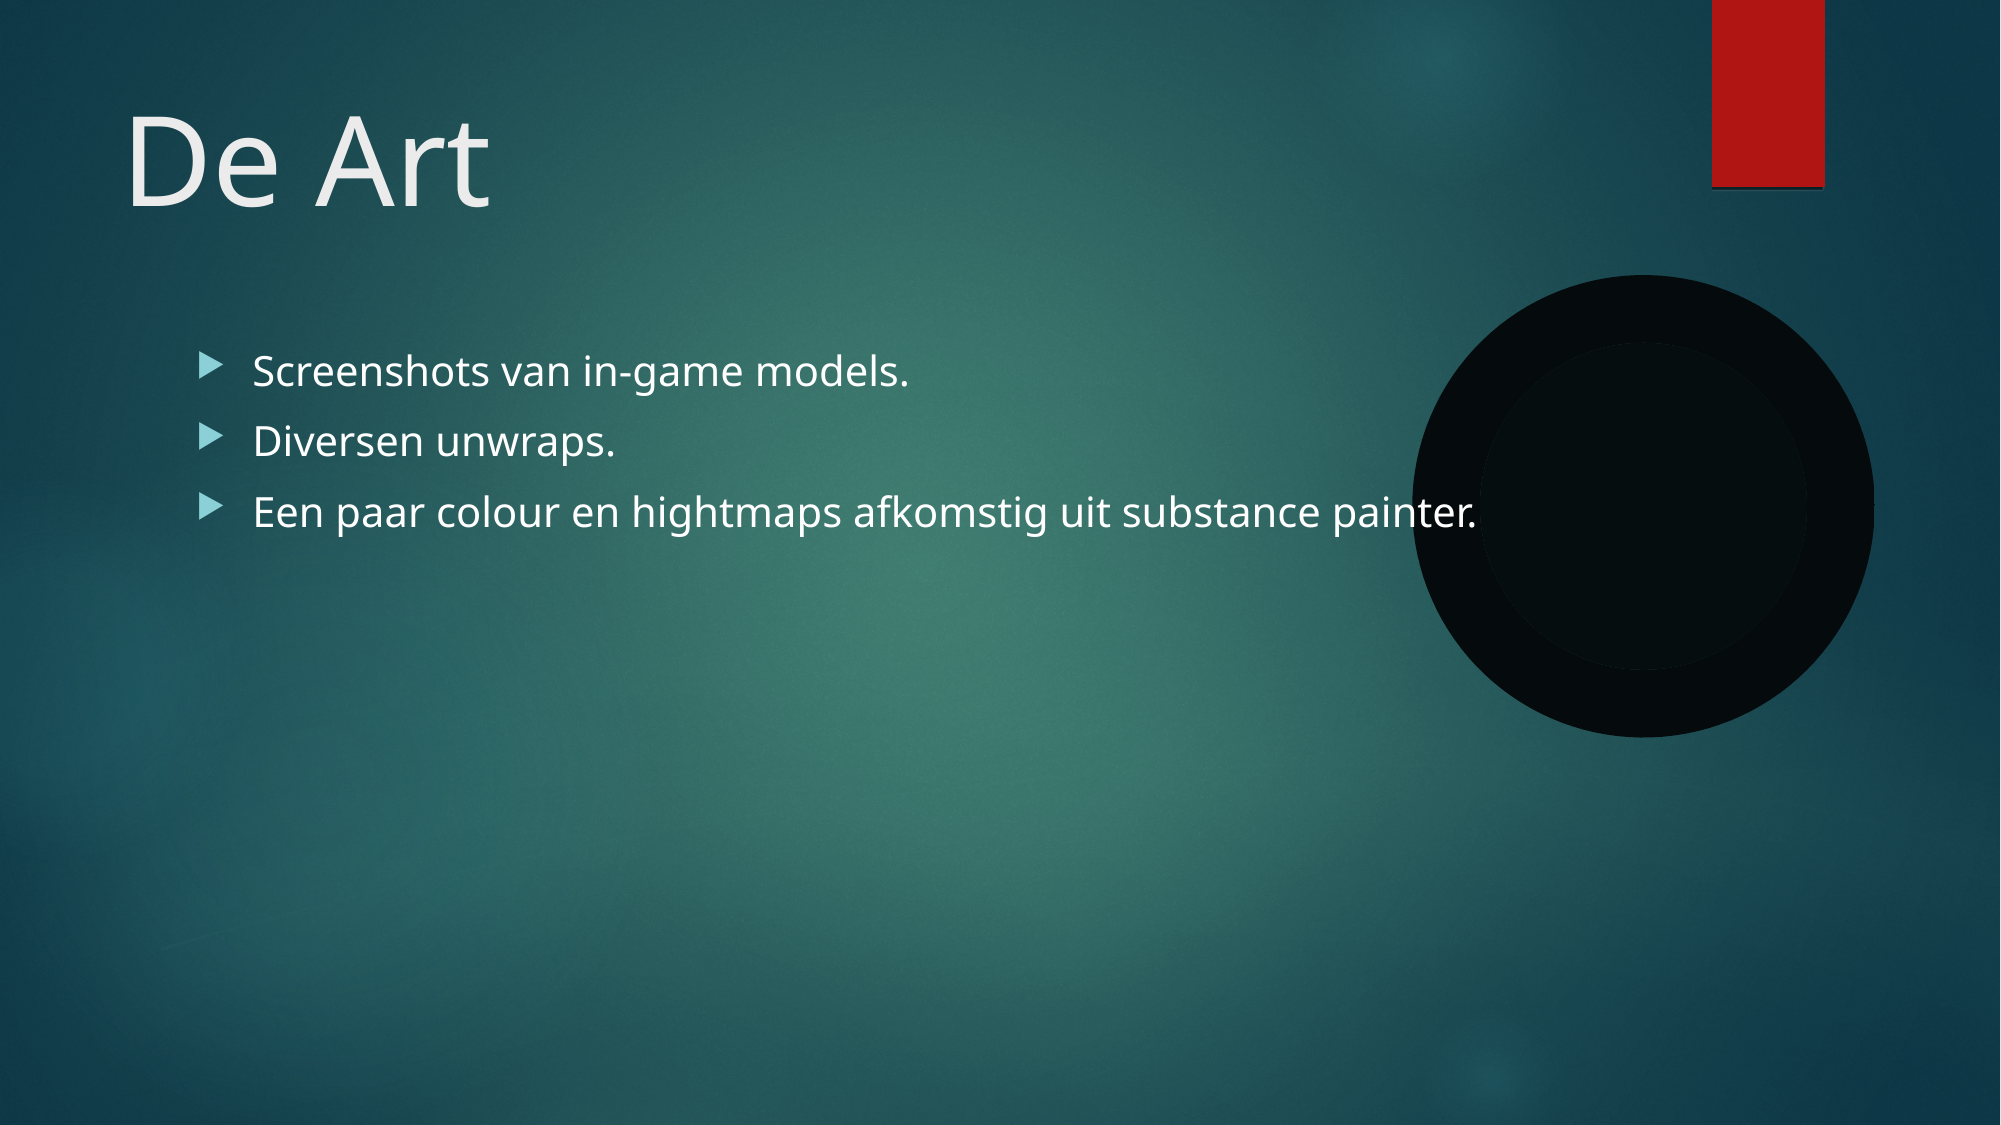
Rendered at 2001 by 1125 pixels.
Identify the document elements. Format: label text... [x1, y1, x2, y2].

title De Art [106, 74, 1649, 305]
list Screenshots van in-game models. Diversen unwraps. Een paar colour en hightmaps afkomstig uit substance painter. [181, 336, 1649, 1026]
